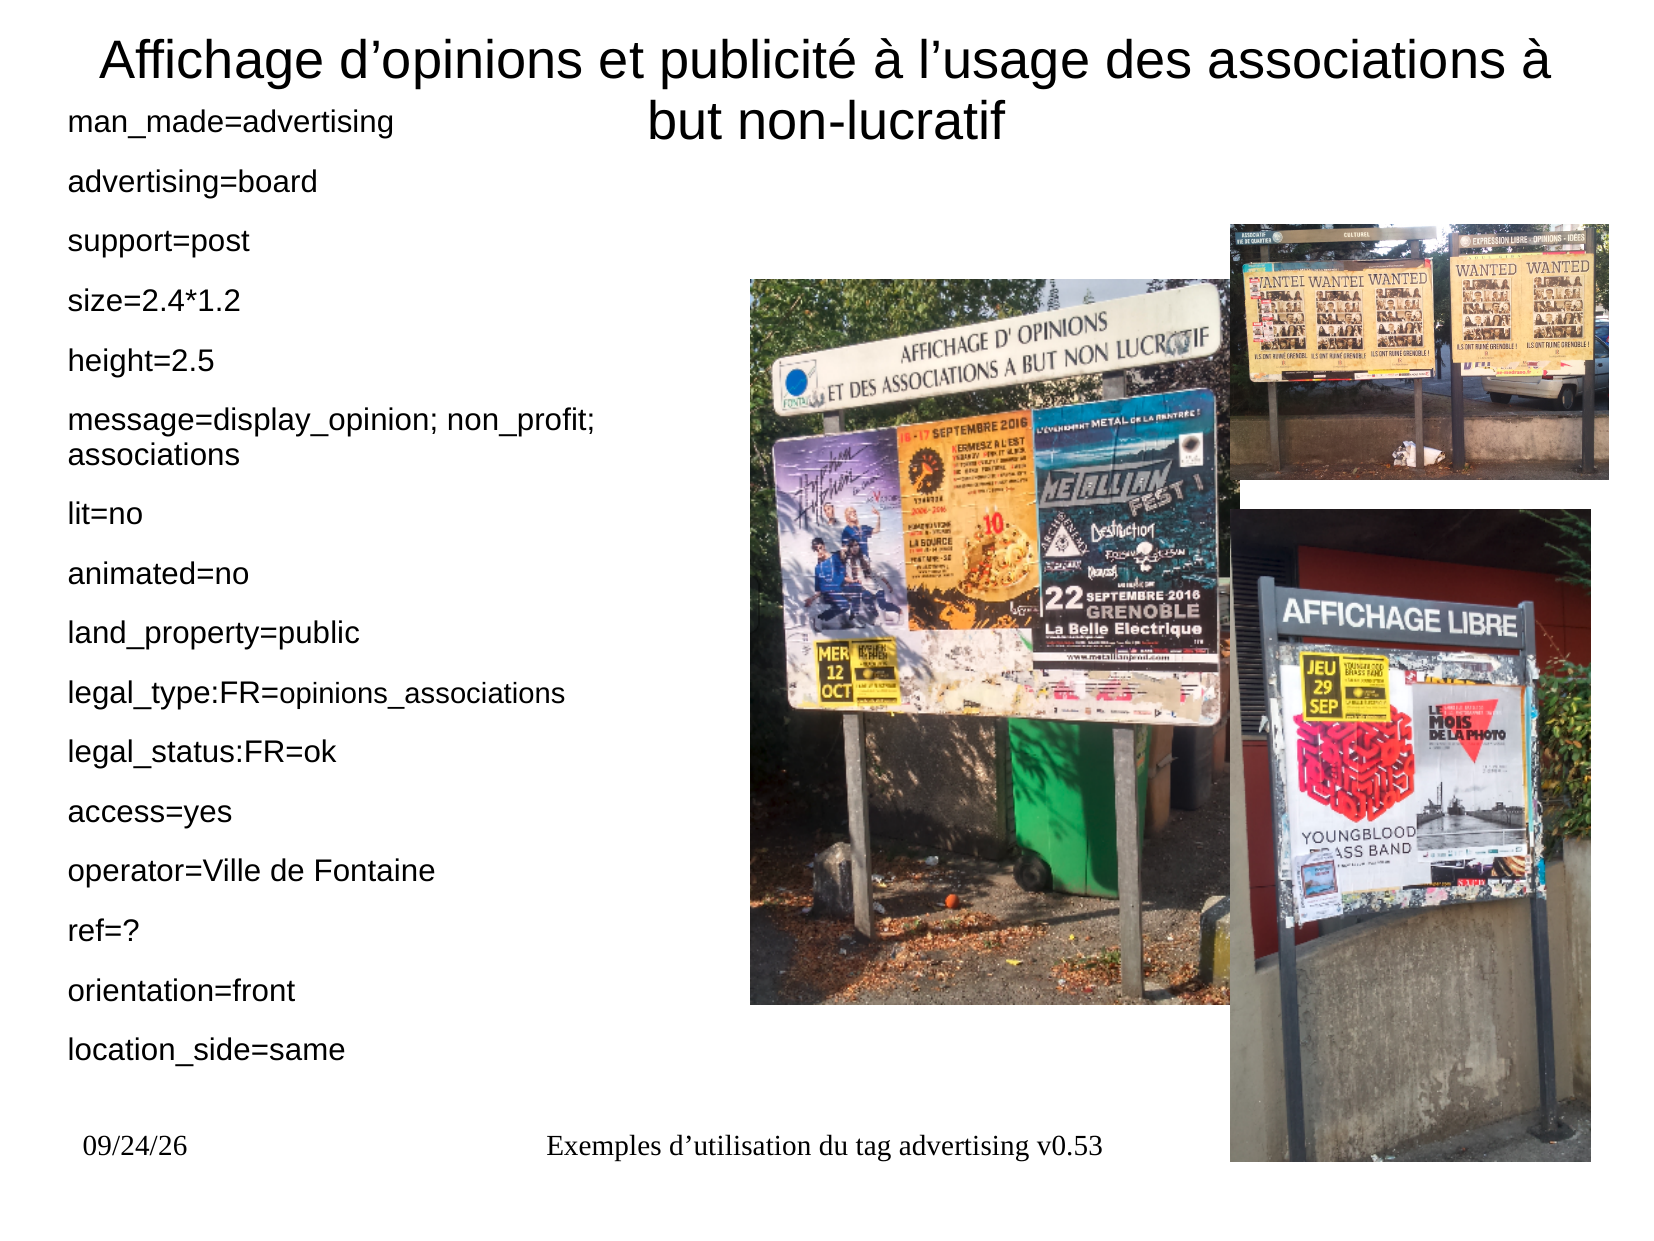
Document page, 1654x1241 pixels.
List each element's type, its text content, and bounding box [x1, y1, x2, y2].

title Affichage d’opinions et publicité à l’usage des associations à but non-lucratif [82, 29, 1571, 152]
picture [750, 224, 1609, 1162]
text_box man_made=advertising advertising=board support=post size=2.4*1.2 height=2.5 message=display_opinion; non_profit; associations lit=no animated=no land_property=public legal_type:FR=opinions_associations legal_status:FR=ok access=yes operator=Ville de Fontaine ref=? orientation=front location_side=same [52, 97, 751, 1141]
